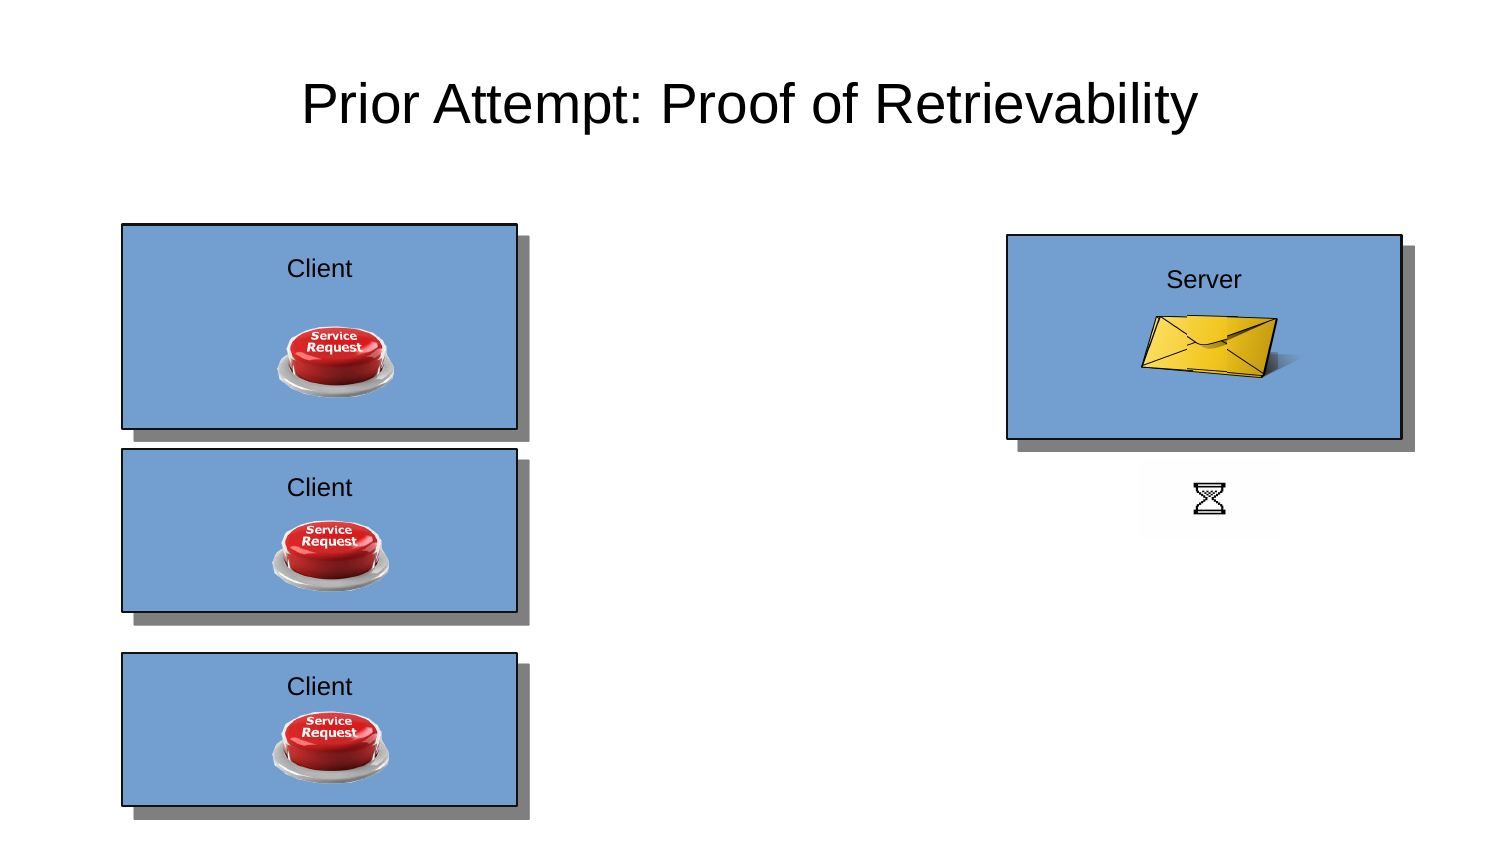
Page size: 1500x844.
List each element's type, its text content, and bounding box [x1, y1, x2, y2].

title Prior Attempt: Proof of Retrievability [75, 33, 1425, 175]
picture [272, 710, 390, 784]
text_box Server [1006, 234, 1402, 439]
text_box Client [122, 653, 518, 807]
picture [1139, 459, 1280, 538]
text_box Client [122, 448, 518, 613]
picture [1141, 314, 1307, 378]
picture [272, 519, 390, 592]
picture [277, 325, 395, 398]
text_box Client [122, 224, 518, 429]
